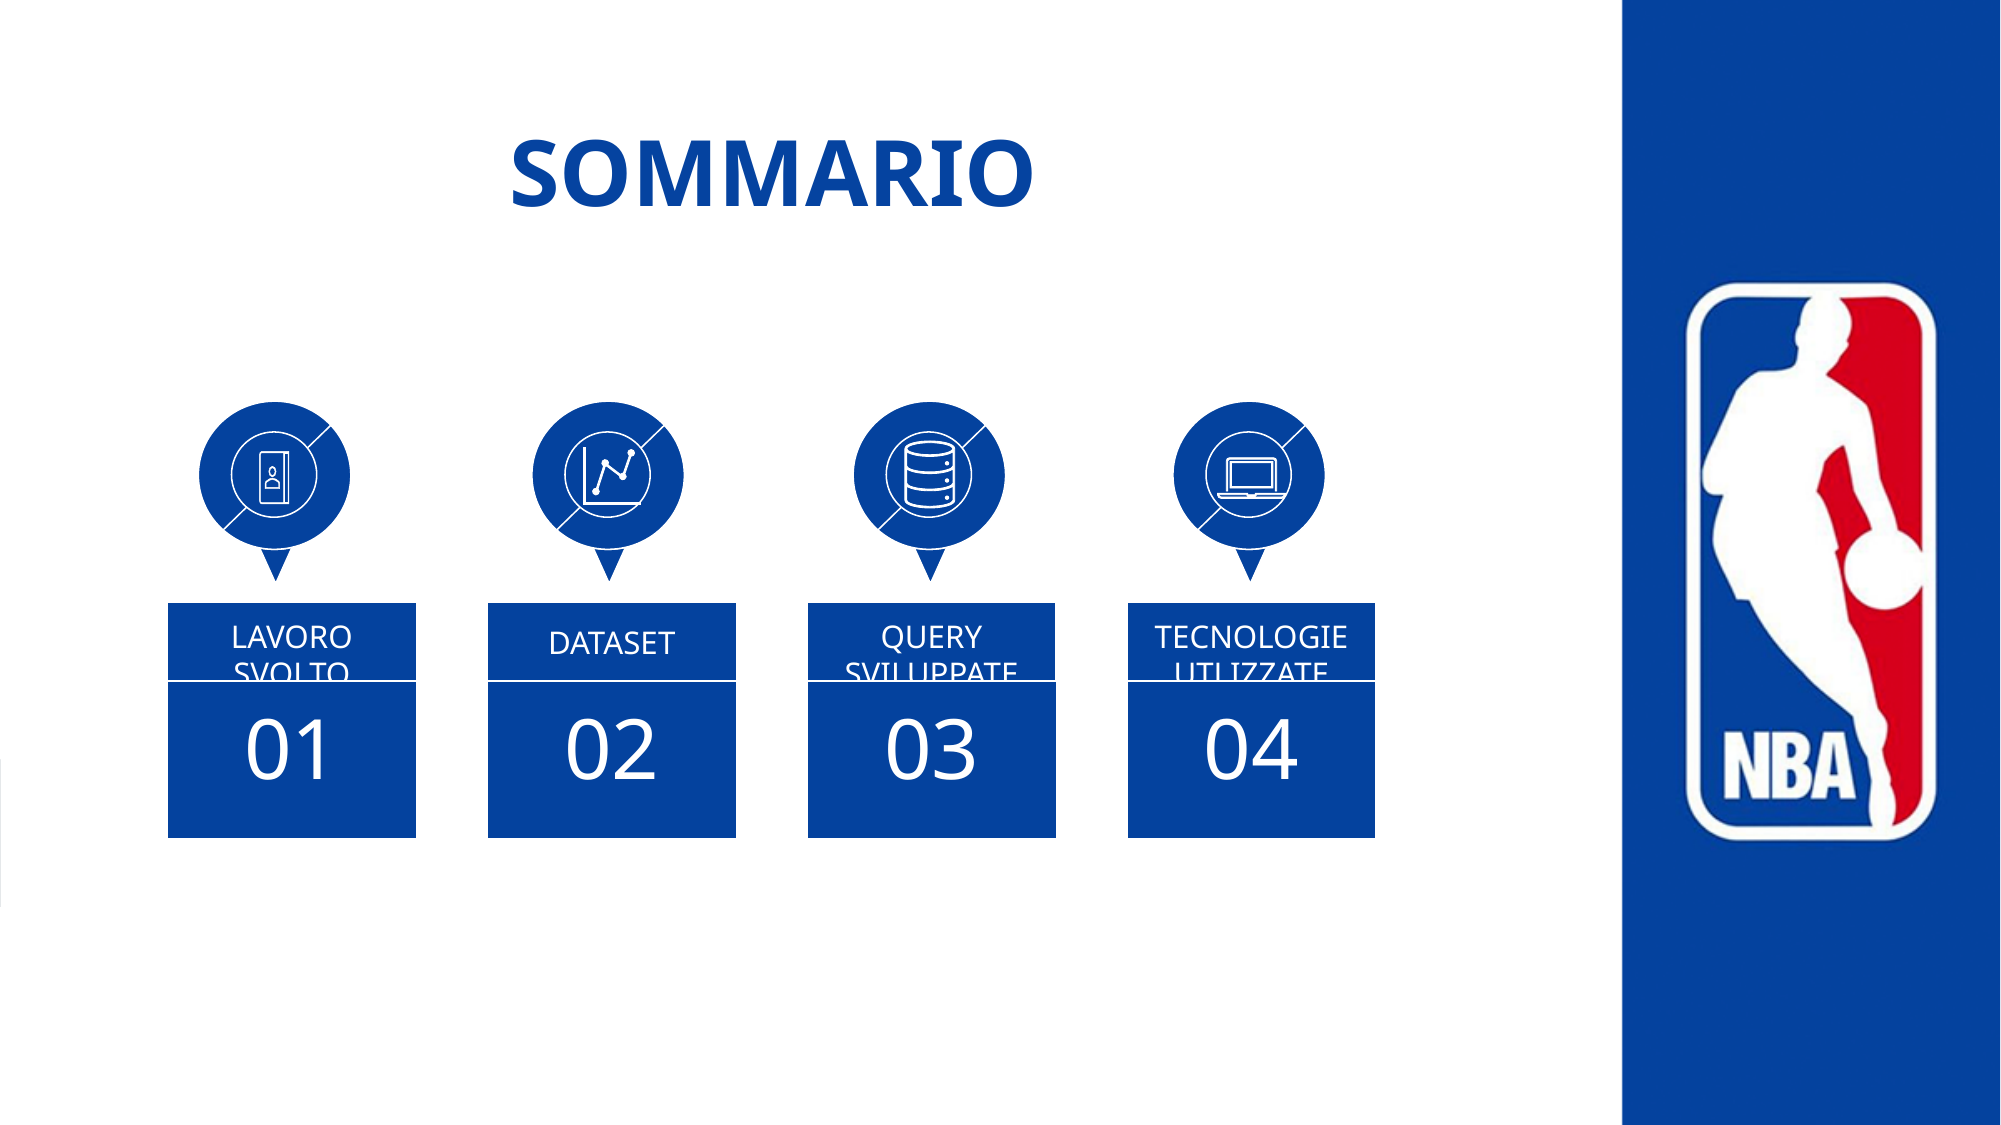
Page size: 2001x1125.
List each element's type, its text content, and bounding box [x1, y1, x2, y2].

text_box 03 [807, 681, 1057, 840]
picture [571, 434, 653, 516]
text_box 01 [167, 681, 417, 840]
title SOMMARIO [66, 68, 1482, 286]
picture [888, 431, 972, 516]
text_box [853, 401, 1006, 584]
text_box [1172, 401, 1326, 584]
text_box LAVORO SVOLTO [167, 602, 417, 680]
text_box [198, 401, 351, 584]
text_box 04 [1126, 681, 1377, 840]
text_box QUERY SVILUPPATE [807, 602, 1057, 680]
picture [1215, 441, 1288, 514]
text_box [531, 401, 685, 584]
text_box TECNOLOGIE UTLIZZATE [1126, 602, 1377, 680]
text_box 02 [487, 681, 737, 840]
text_box DATASET [487, 602, 737, 680]
picture [251, 444, 298, 512]
